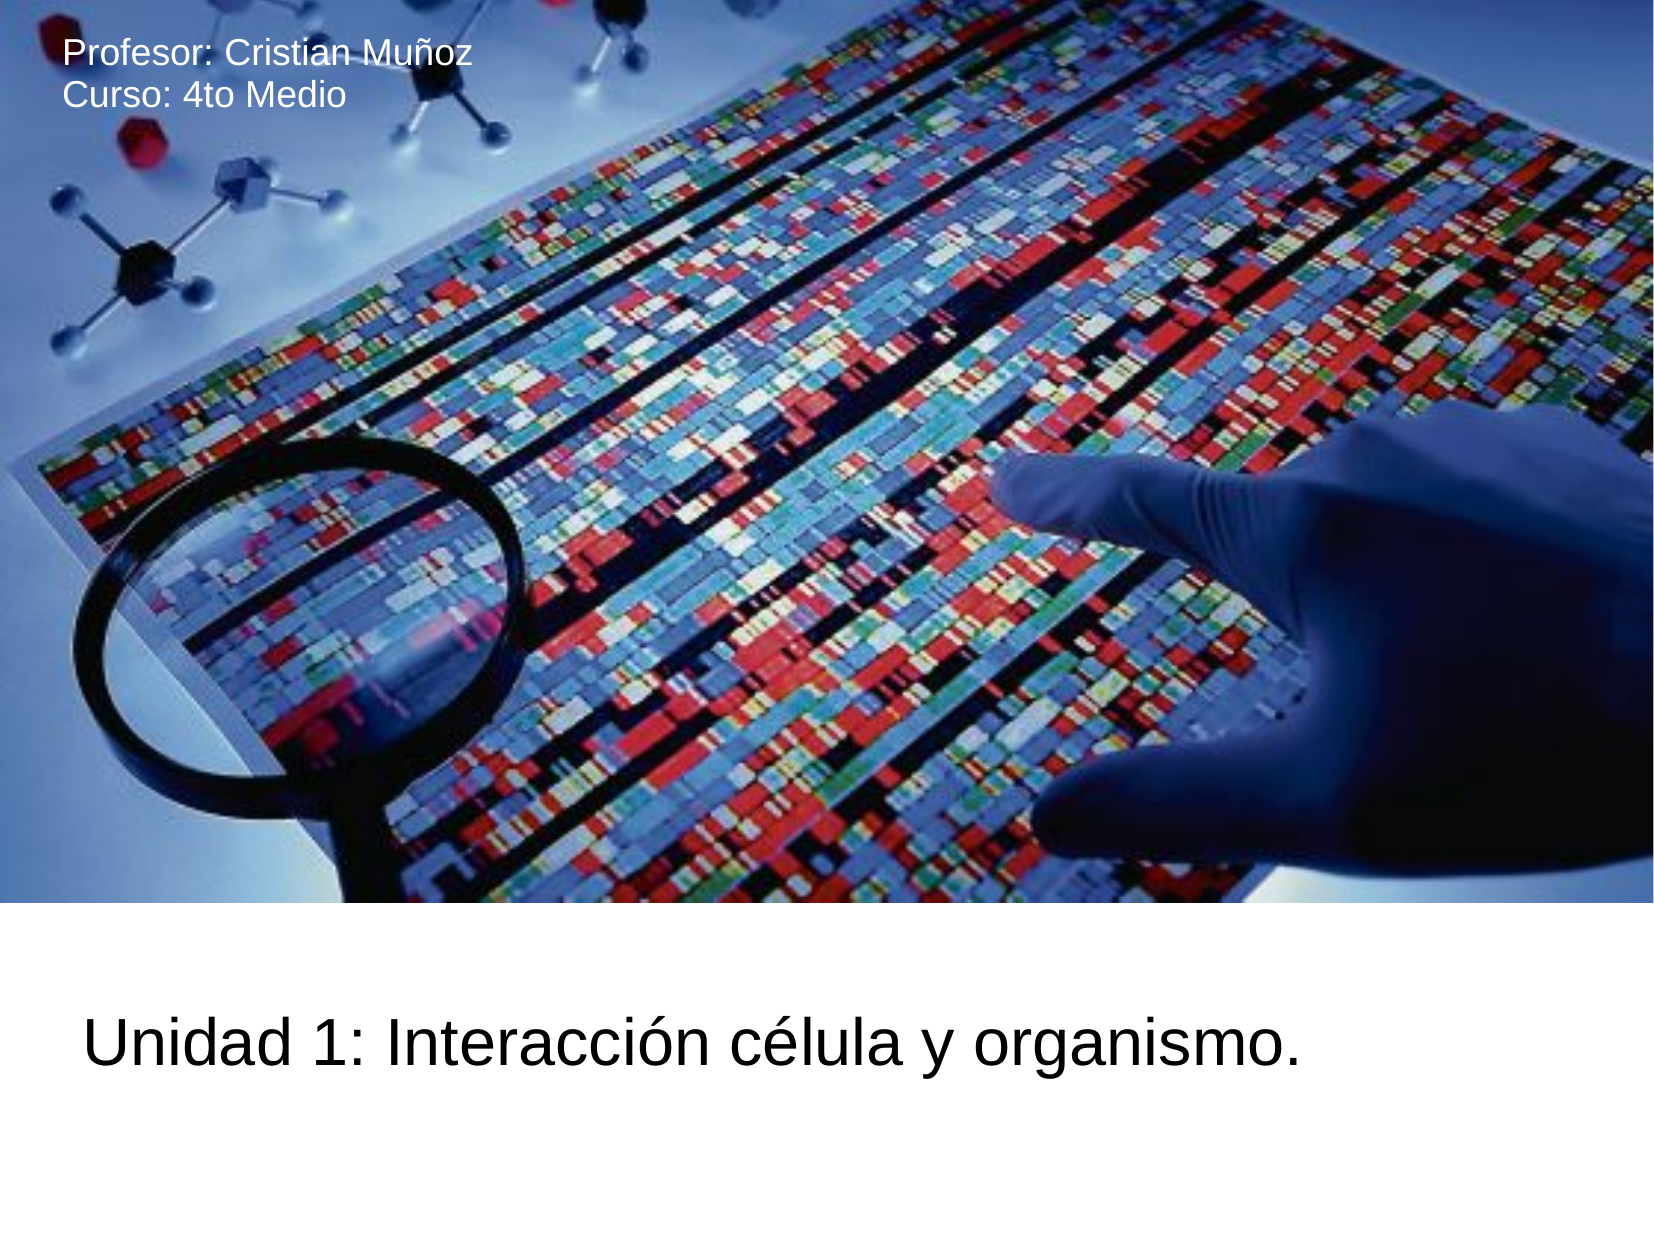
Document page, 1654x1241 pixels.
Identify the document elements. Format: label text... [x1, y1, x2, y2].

picture [0, 0, 1654, 904]
text_box Profesor: Cristian Muñoz Curso: 4to Medio [47, 23, 489, 123]
text_box Unidad 1: Interacción célula y organismo. [67, 997, 1318, 1087]
